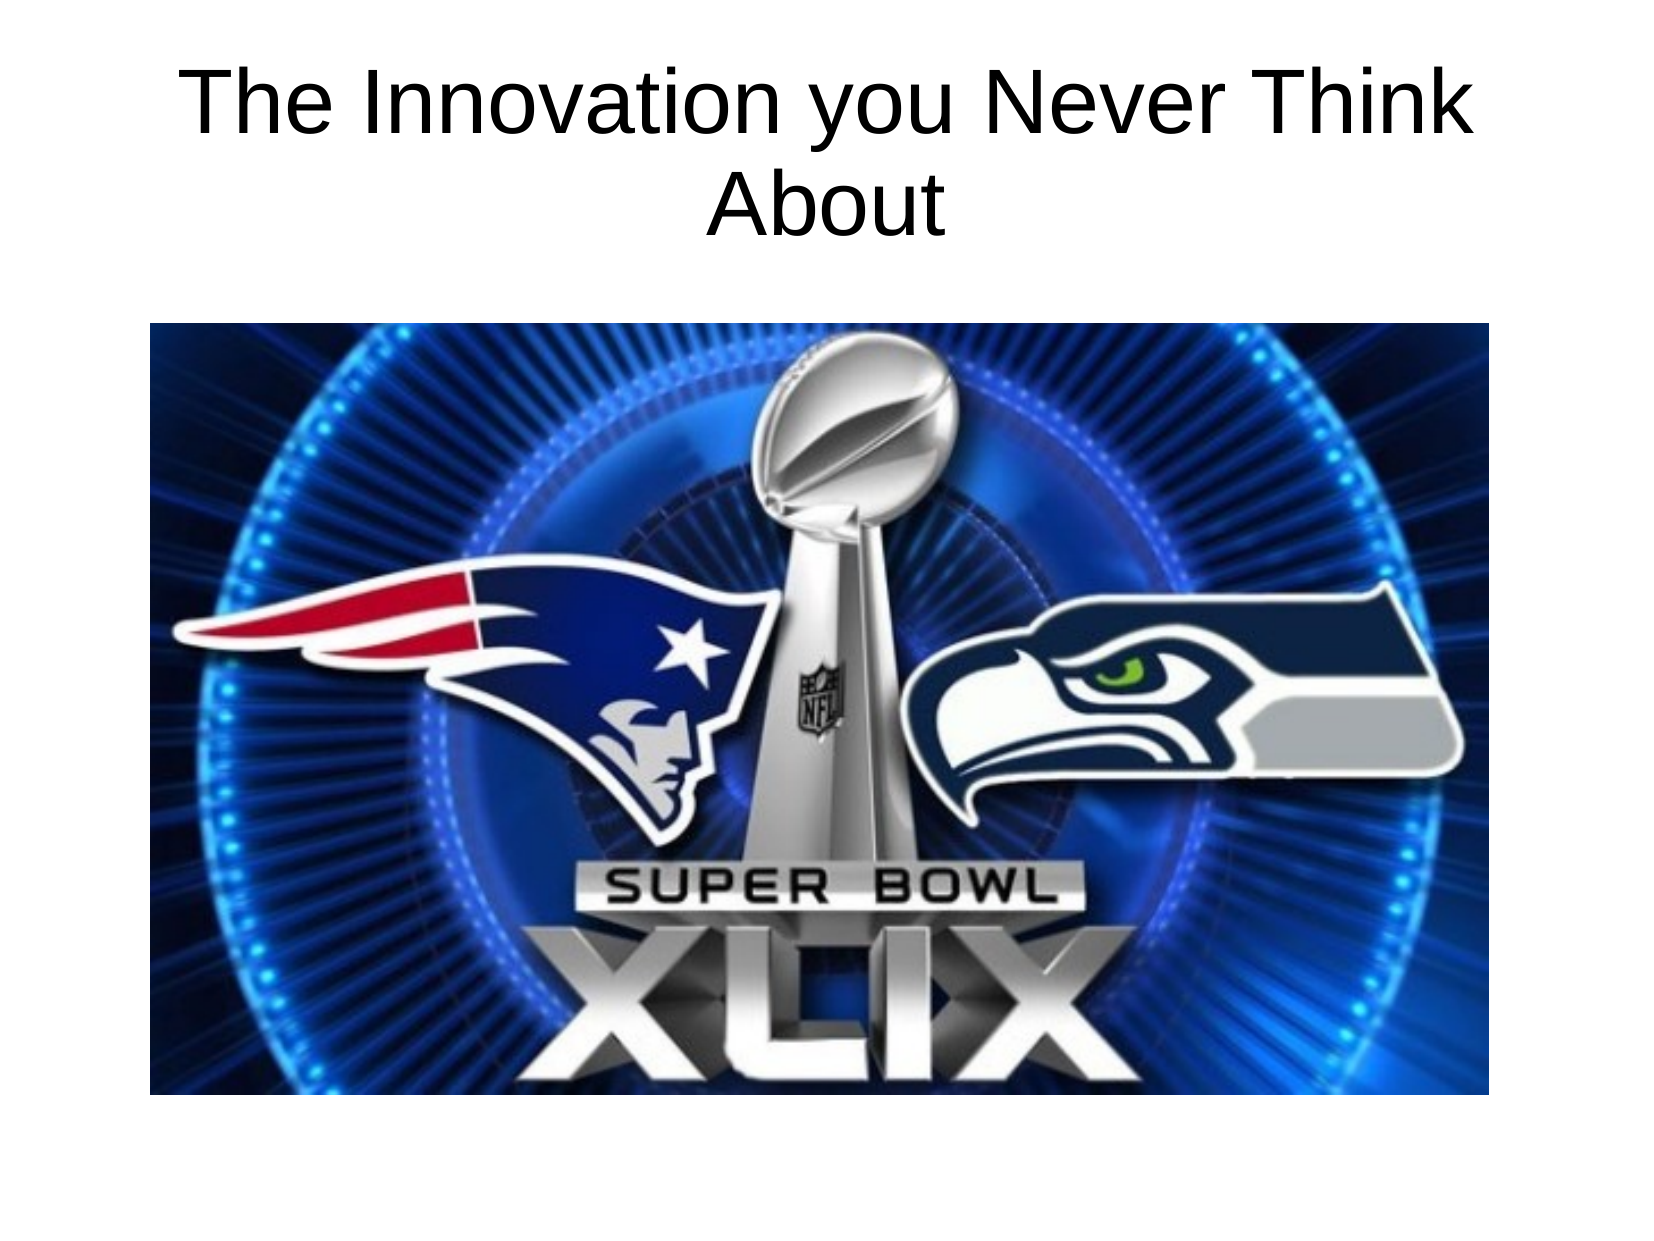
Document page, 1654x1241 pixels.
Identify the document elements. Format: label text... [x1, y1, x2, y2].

picture [150, 323, 1489, 1096]
title The Innovation you Never Think About [82, 49, 1571, 257]
